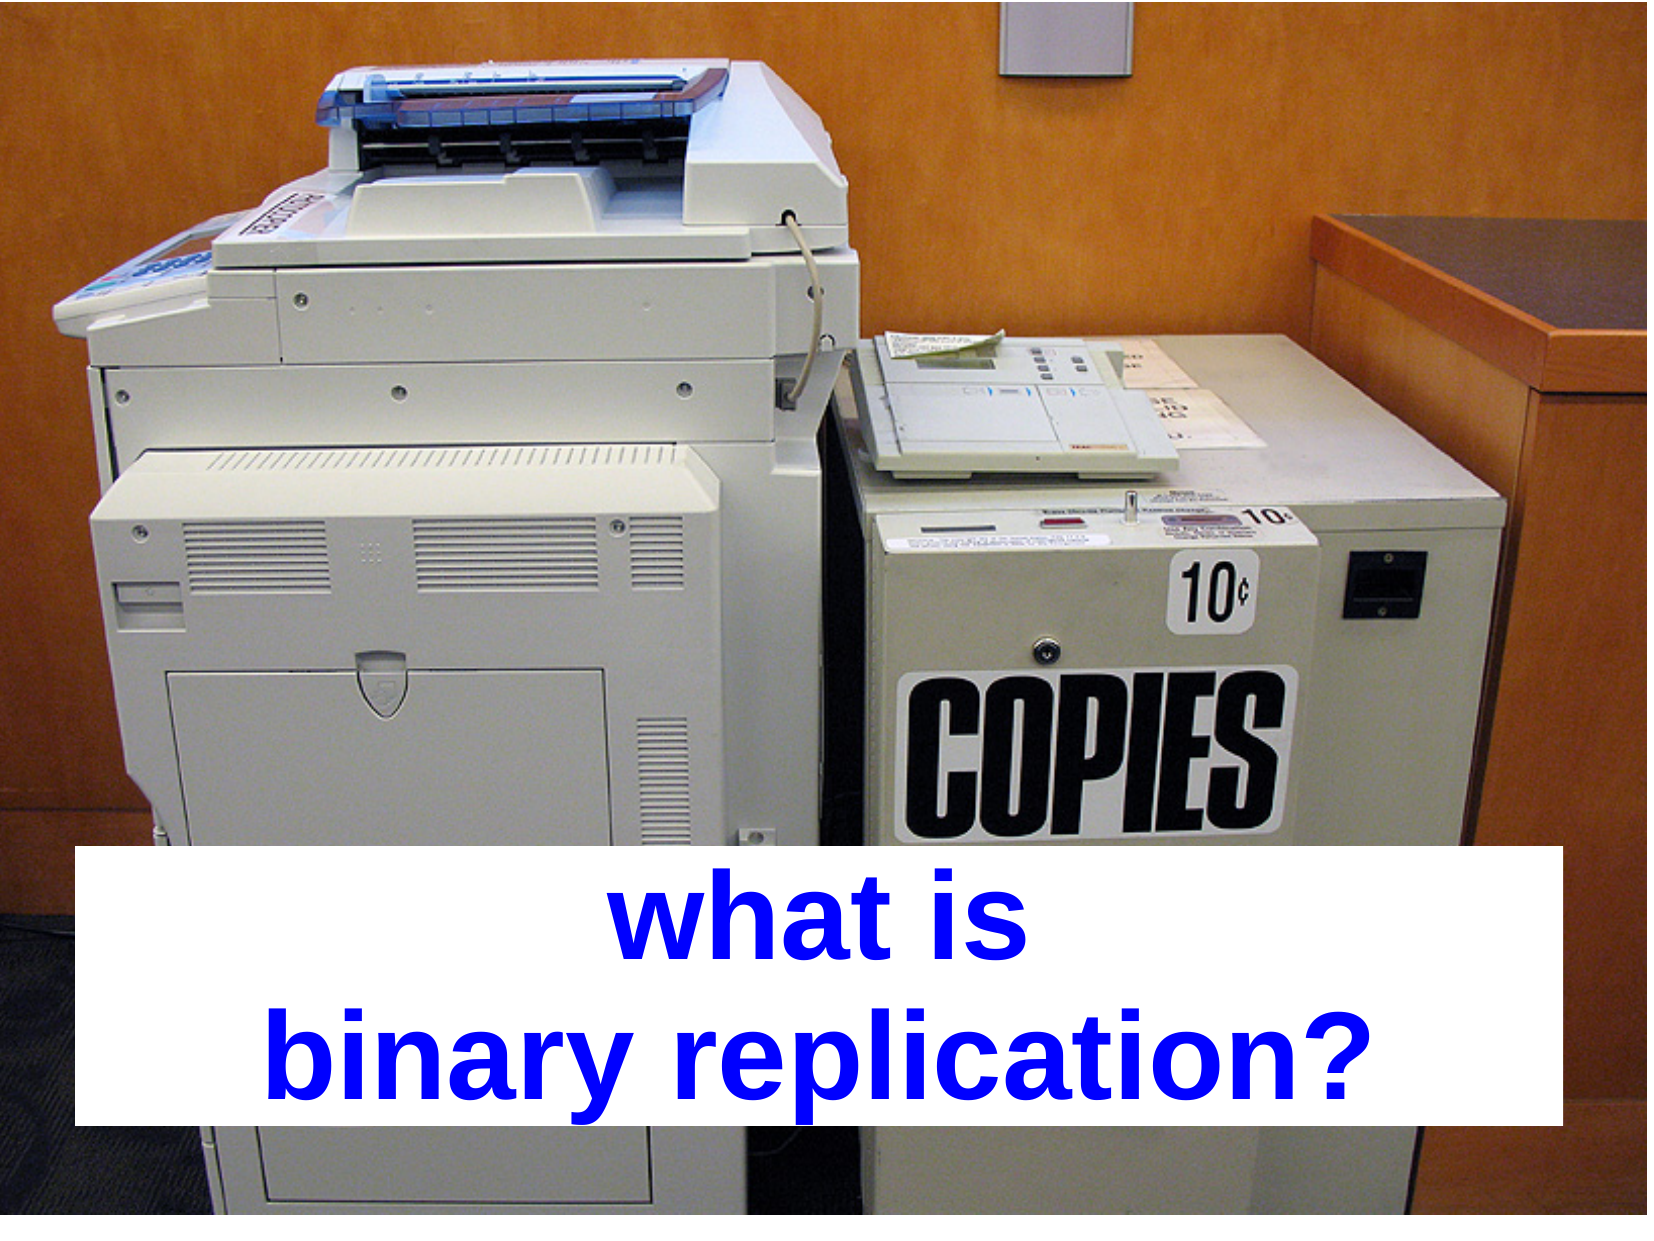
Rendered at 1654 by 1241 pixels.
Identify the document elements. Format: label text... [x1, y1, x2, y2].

title what is binary replication? [75, 846, 1564, 1126]
picture [0, 2, 1647, 1215]
